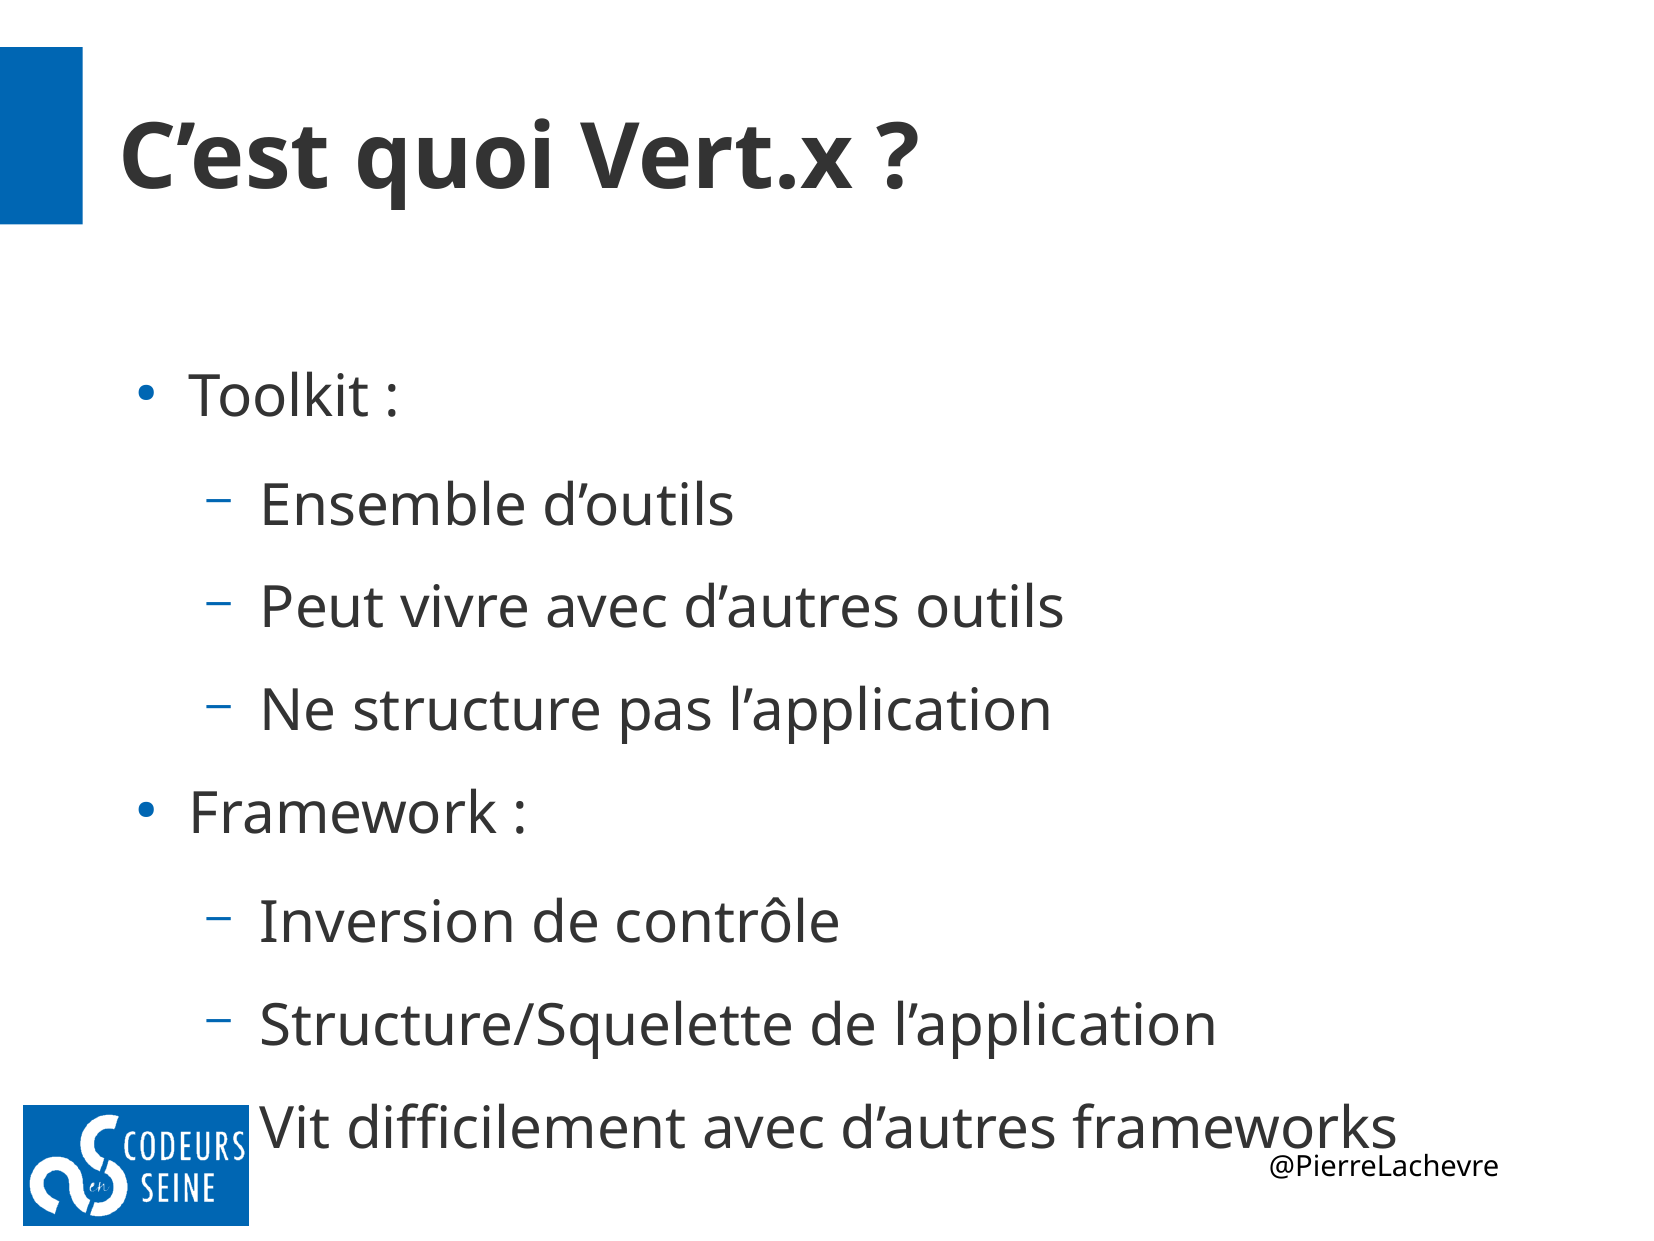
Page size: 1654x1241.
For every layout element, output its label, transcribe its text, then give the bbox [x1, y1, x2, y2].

list Toolkit : Ensemble d’outils Peut vivre avec d’autres outils Ne structure pas l’application Framework : Inversion de contrôle Structure/Squelette de l’application Vit difficilement avec d’autres frameworks [118, 354, 1536, 1074]
picture [23, 1105, 249, 1226]
title C’est quoi Vert.x ? [118, 49, 1571, 257]
